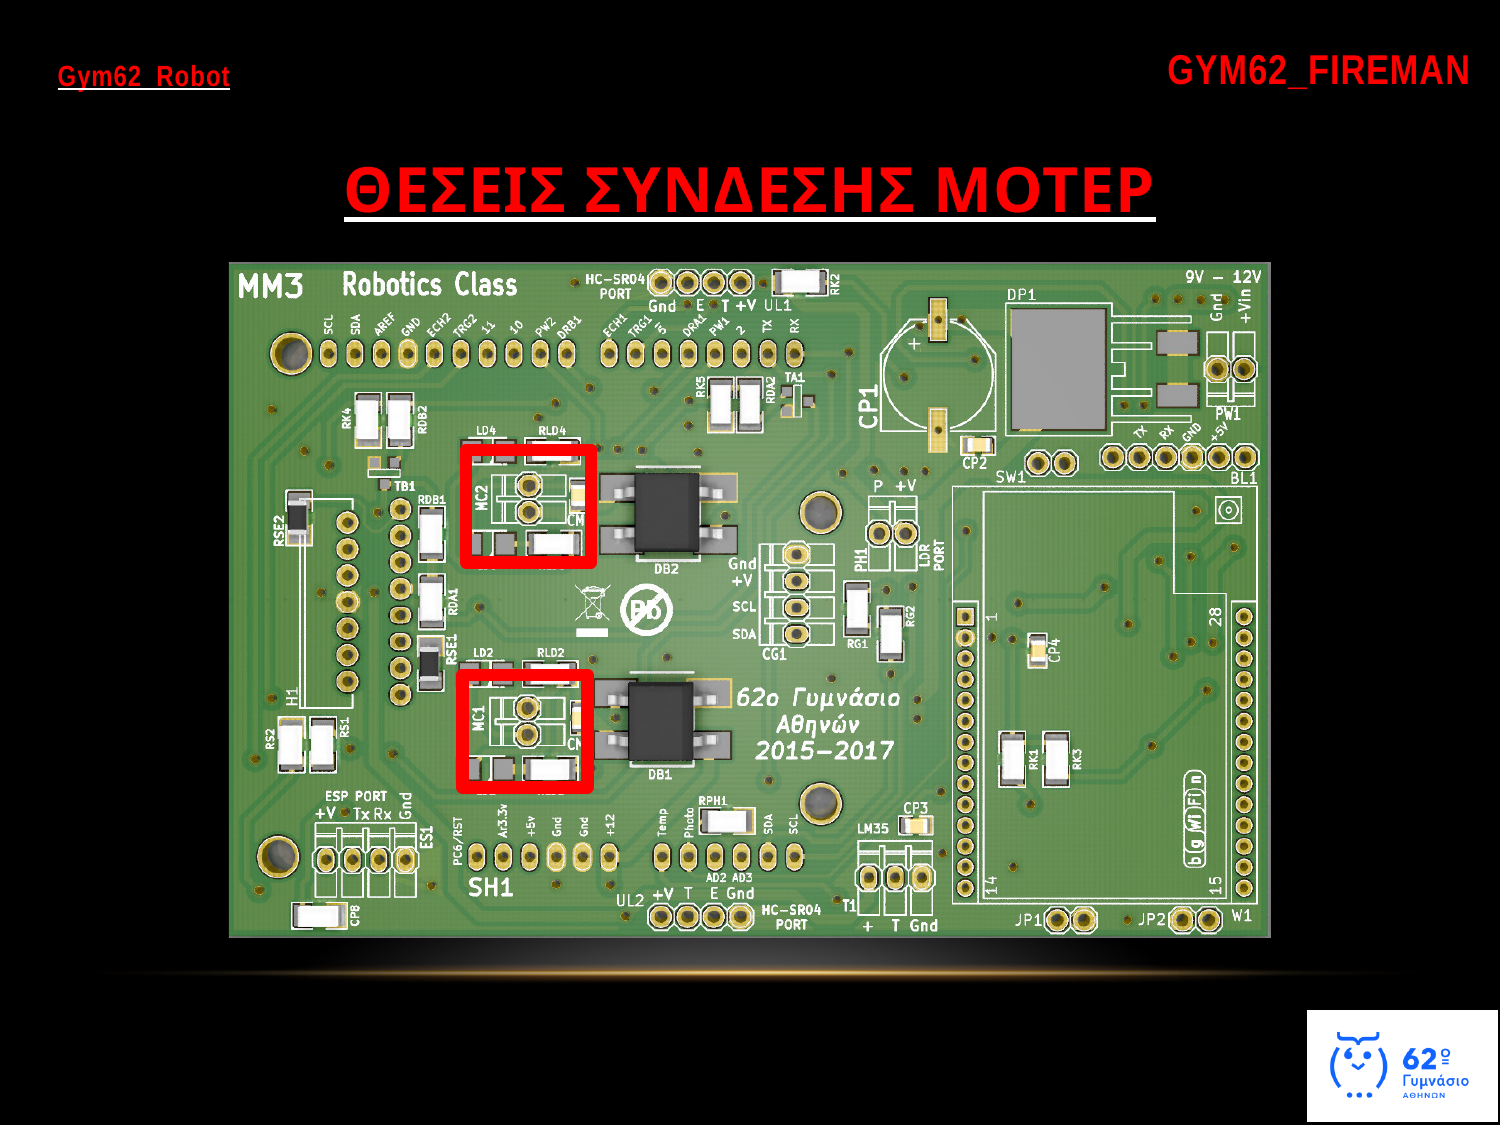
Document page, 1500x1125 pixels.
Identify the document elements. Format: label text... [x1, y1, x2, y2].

picture [0, 0, 1500, 1125]
text_box Gym62_FireMan [1143, 18, 1494, 100]
text_box Gym62_Robot [37, 37, 250, 100]
text_box θεσεισ συνδεσησ μοτερ [99, 45, 1400, 233]
